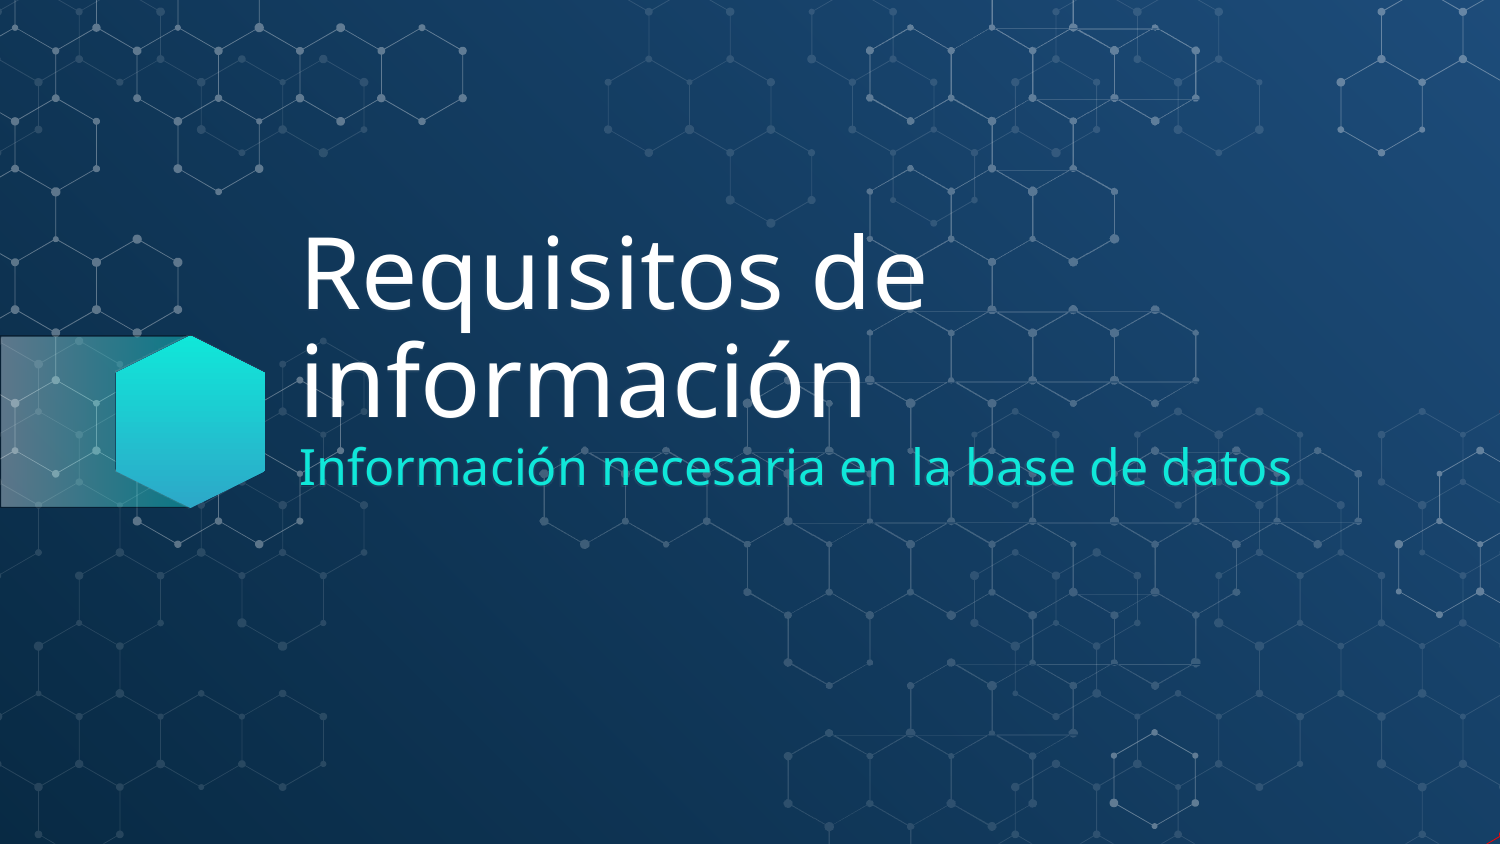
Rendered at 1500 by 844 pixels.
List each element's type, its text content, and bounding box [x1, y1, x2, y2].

subtitle Información necesaria en la base de datos [299, 435, 1388, 499]
title Requisitos de información [299, 338, 1477, 439]
